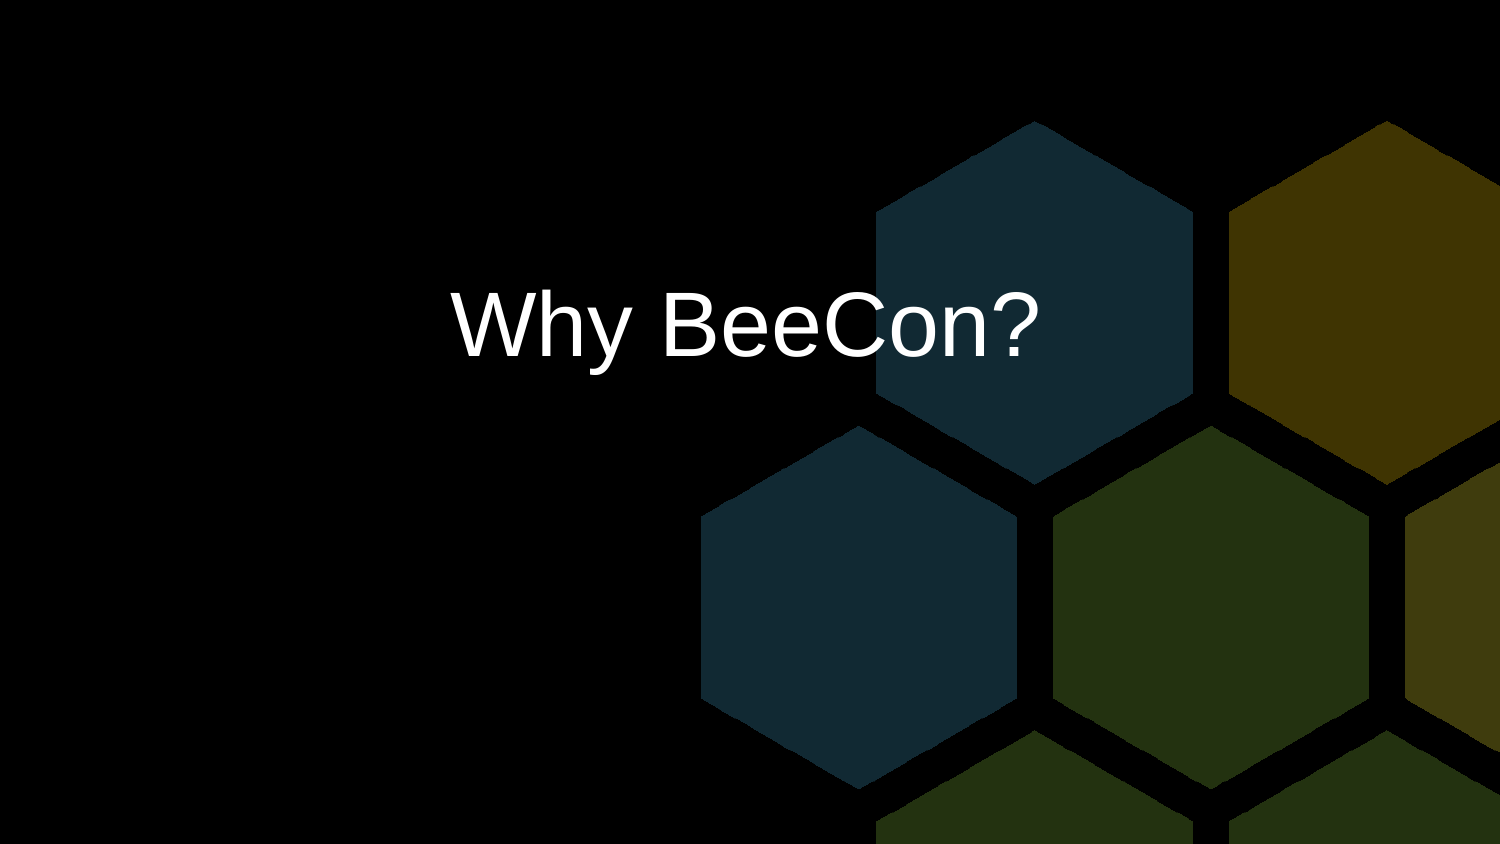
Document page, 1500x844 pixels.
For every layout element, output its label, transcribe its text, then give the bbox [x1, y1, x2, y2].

title Why BeeCon? [47, 53, 1445, 390]
picture [0, 0, 1500, 844]
